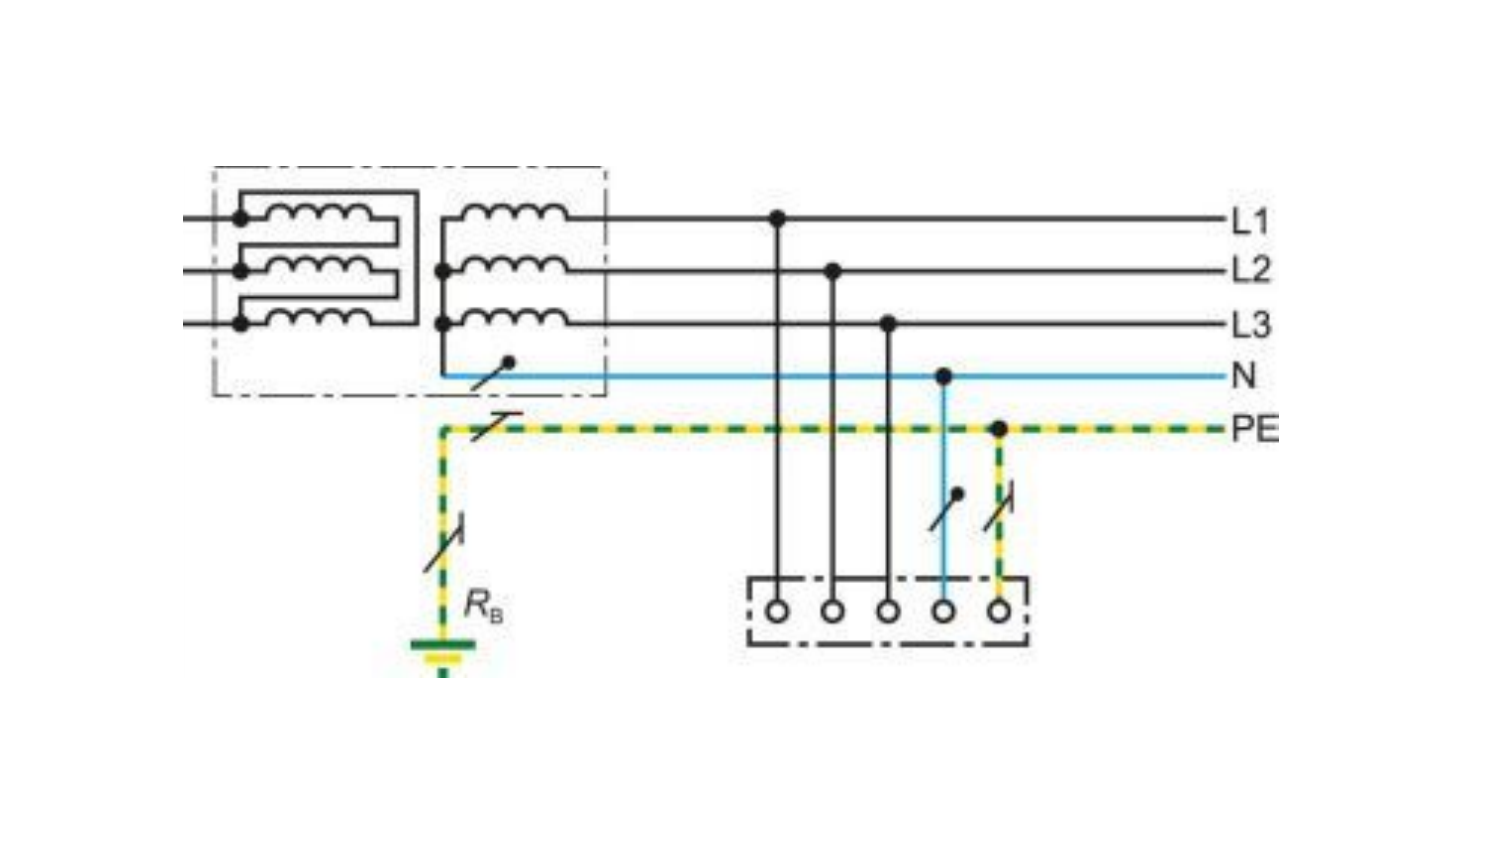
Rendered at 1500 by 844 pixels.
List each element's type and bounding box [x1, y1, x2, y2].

picture [183, 166, 1279, 678]
